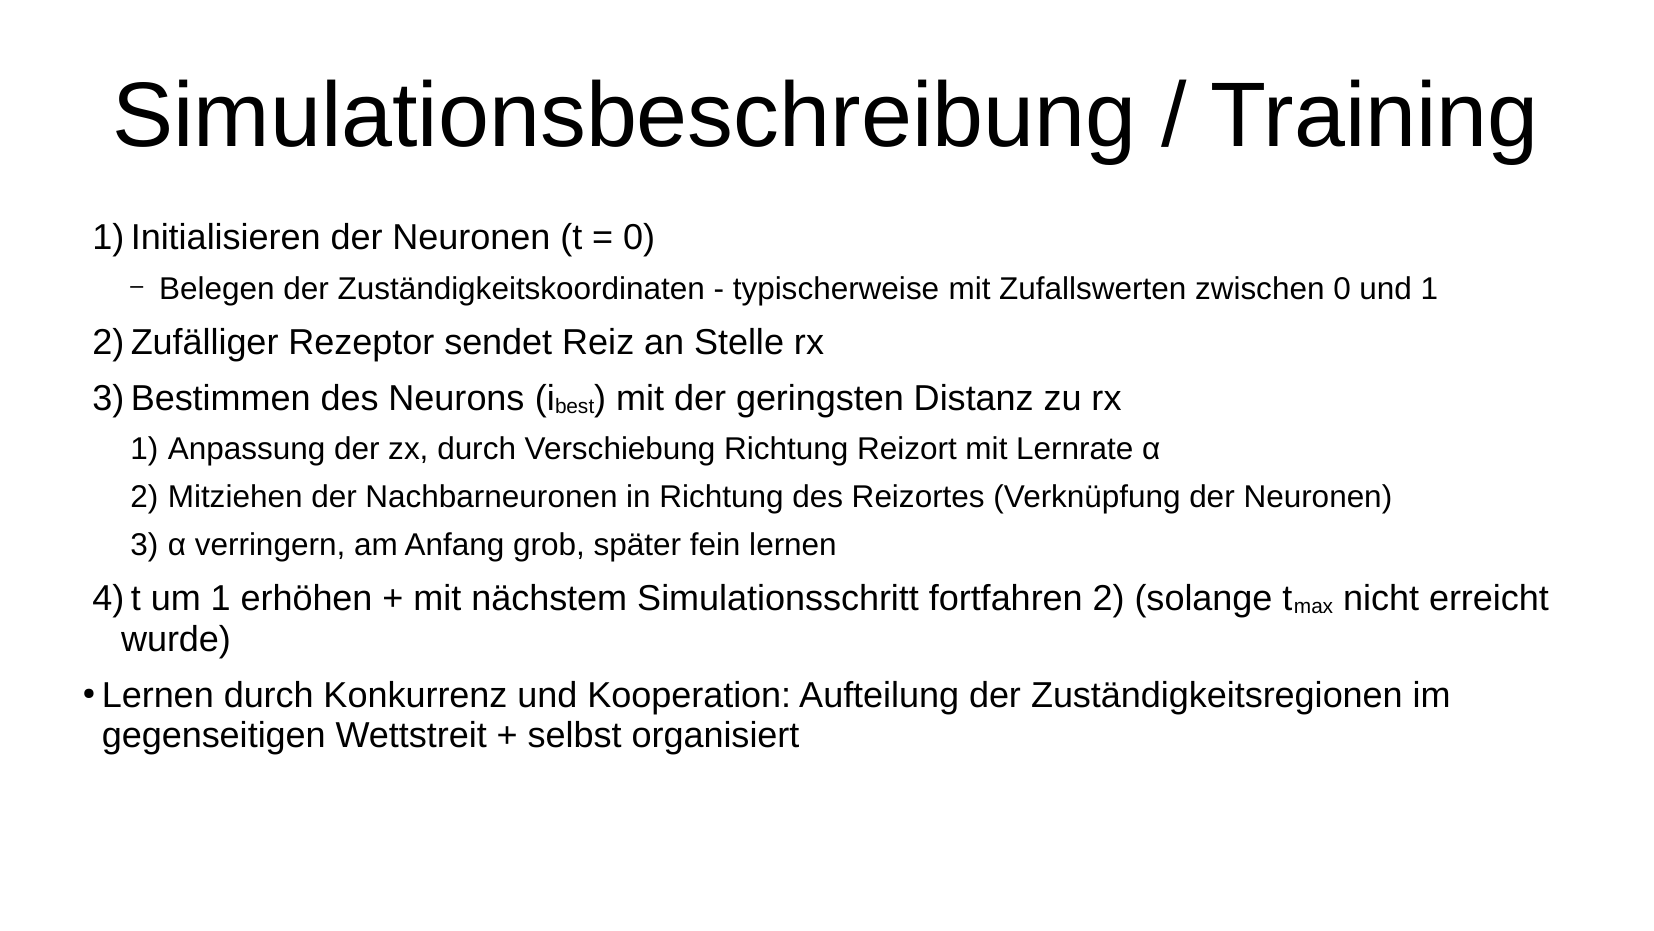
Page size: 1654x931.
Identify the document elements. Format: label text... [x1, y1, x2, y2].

list Initialisieren der Neuronen (t = 0) Belegen der Zuständigkeitskoordinaten - typischerweise mit Zufallswerten zwischen 0 und 1 Zufälliger Rezeptor sendet Reiz an Stelle rx Bestimmen des Neurons (ibest) mit der geringsten Distanz zu rx Anpassung der zx, durch Verschiebung Richtung Reizort mit Lernrate α Mitziehen der Nachbarneuronen in Richtung des Reizortes (Verknüpfung der Neuronen) α verringern, am Anfang grob, später fein lernen t um 1 erhöhen + mit nächstem Simulationsschritt fortfahren 2) (solange tmax nicht erreicht wurde) Lernen durch Konkurrenz und Kooperation: Aufteilung der Zuständigkeitsregionen im gegenseitigen Wettstreit + selbst organisiert [82, 217, 1571, 758]
title Simulationsbeschreibung / Training [82, 37, 1571, 193]
